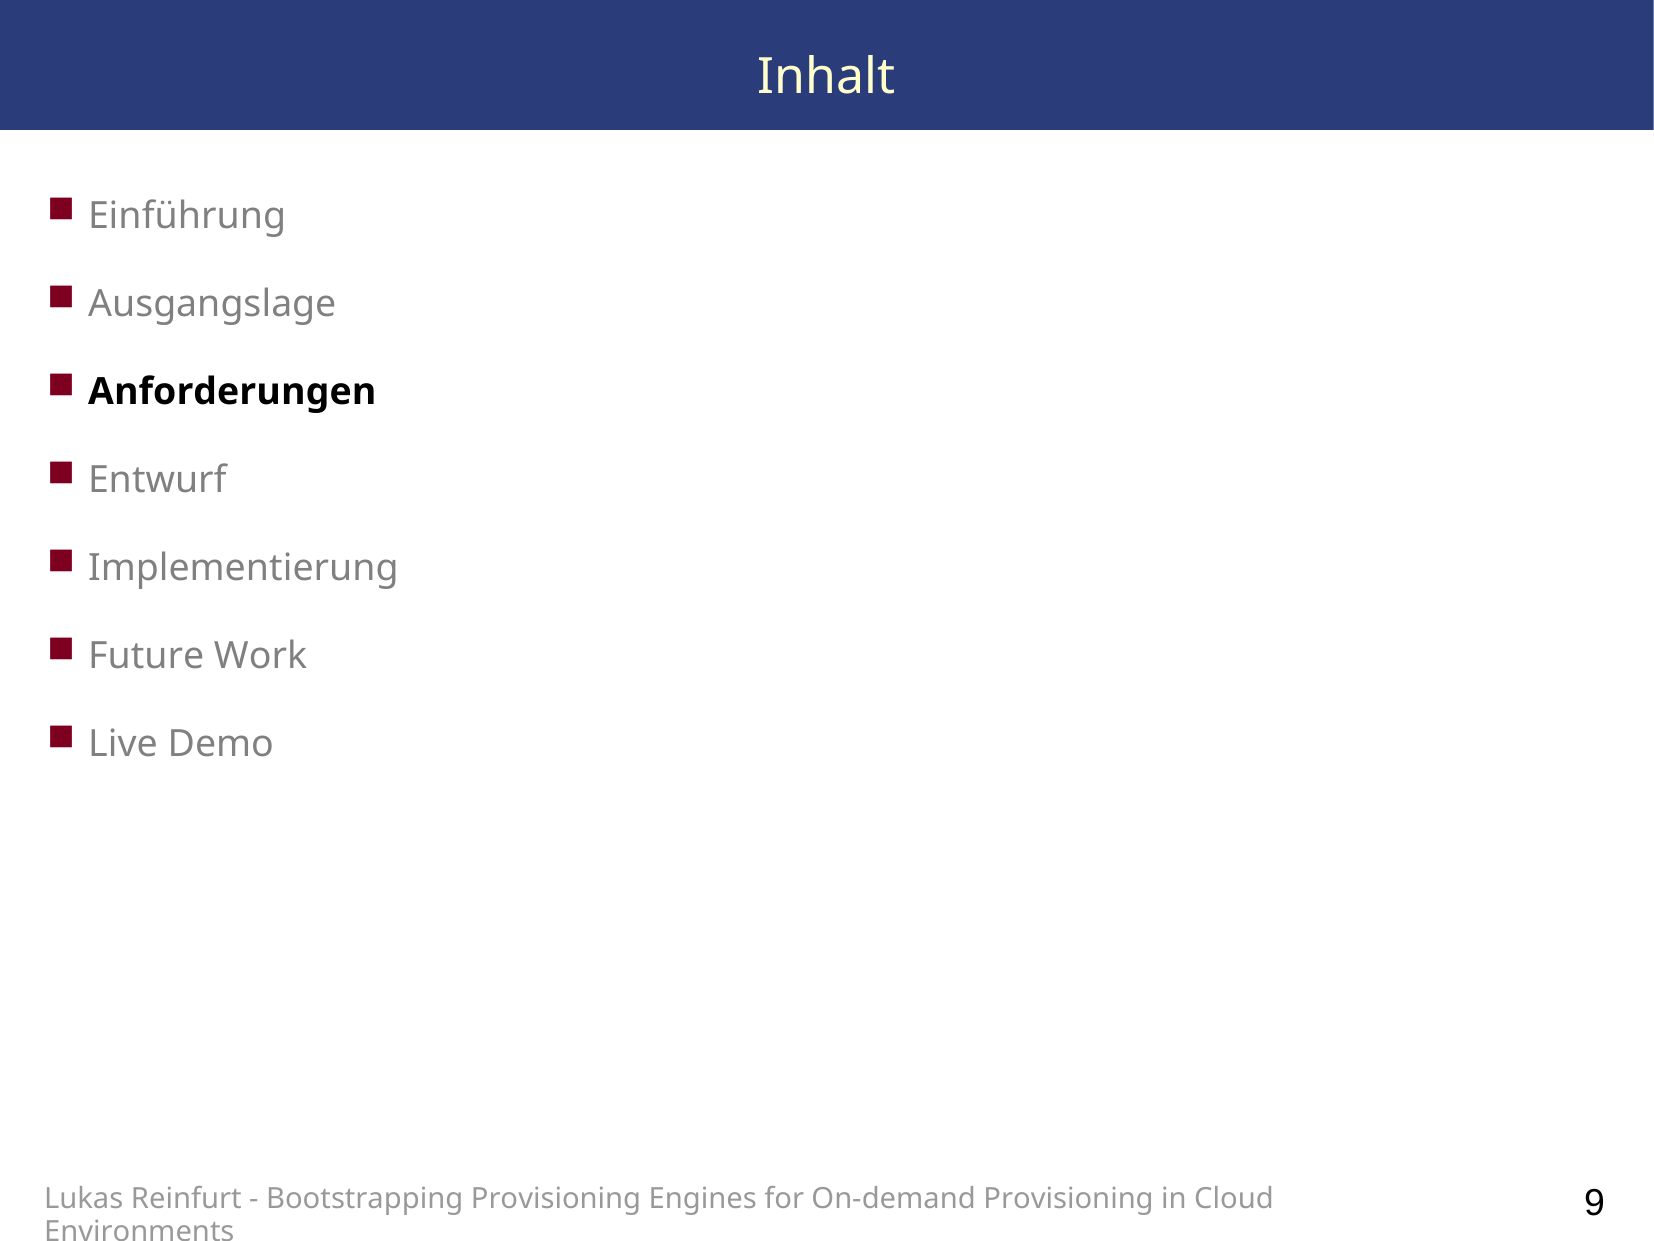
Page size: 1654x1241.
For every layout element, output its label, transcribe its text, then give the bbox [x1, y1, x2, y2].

title Inhalt [23, 23, 1630, 119]
text_box Einführung Ausgangslage Anforderungen Entwurf Implementierung Future Work Live Demo [47, 177, 1607, 1146]
